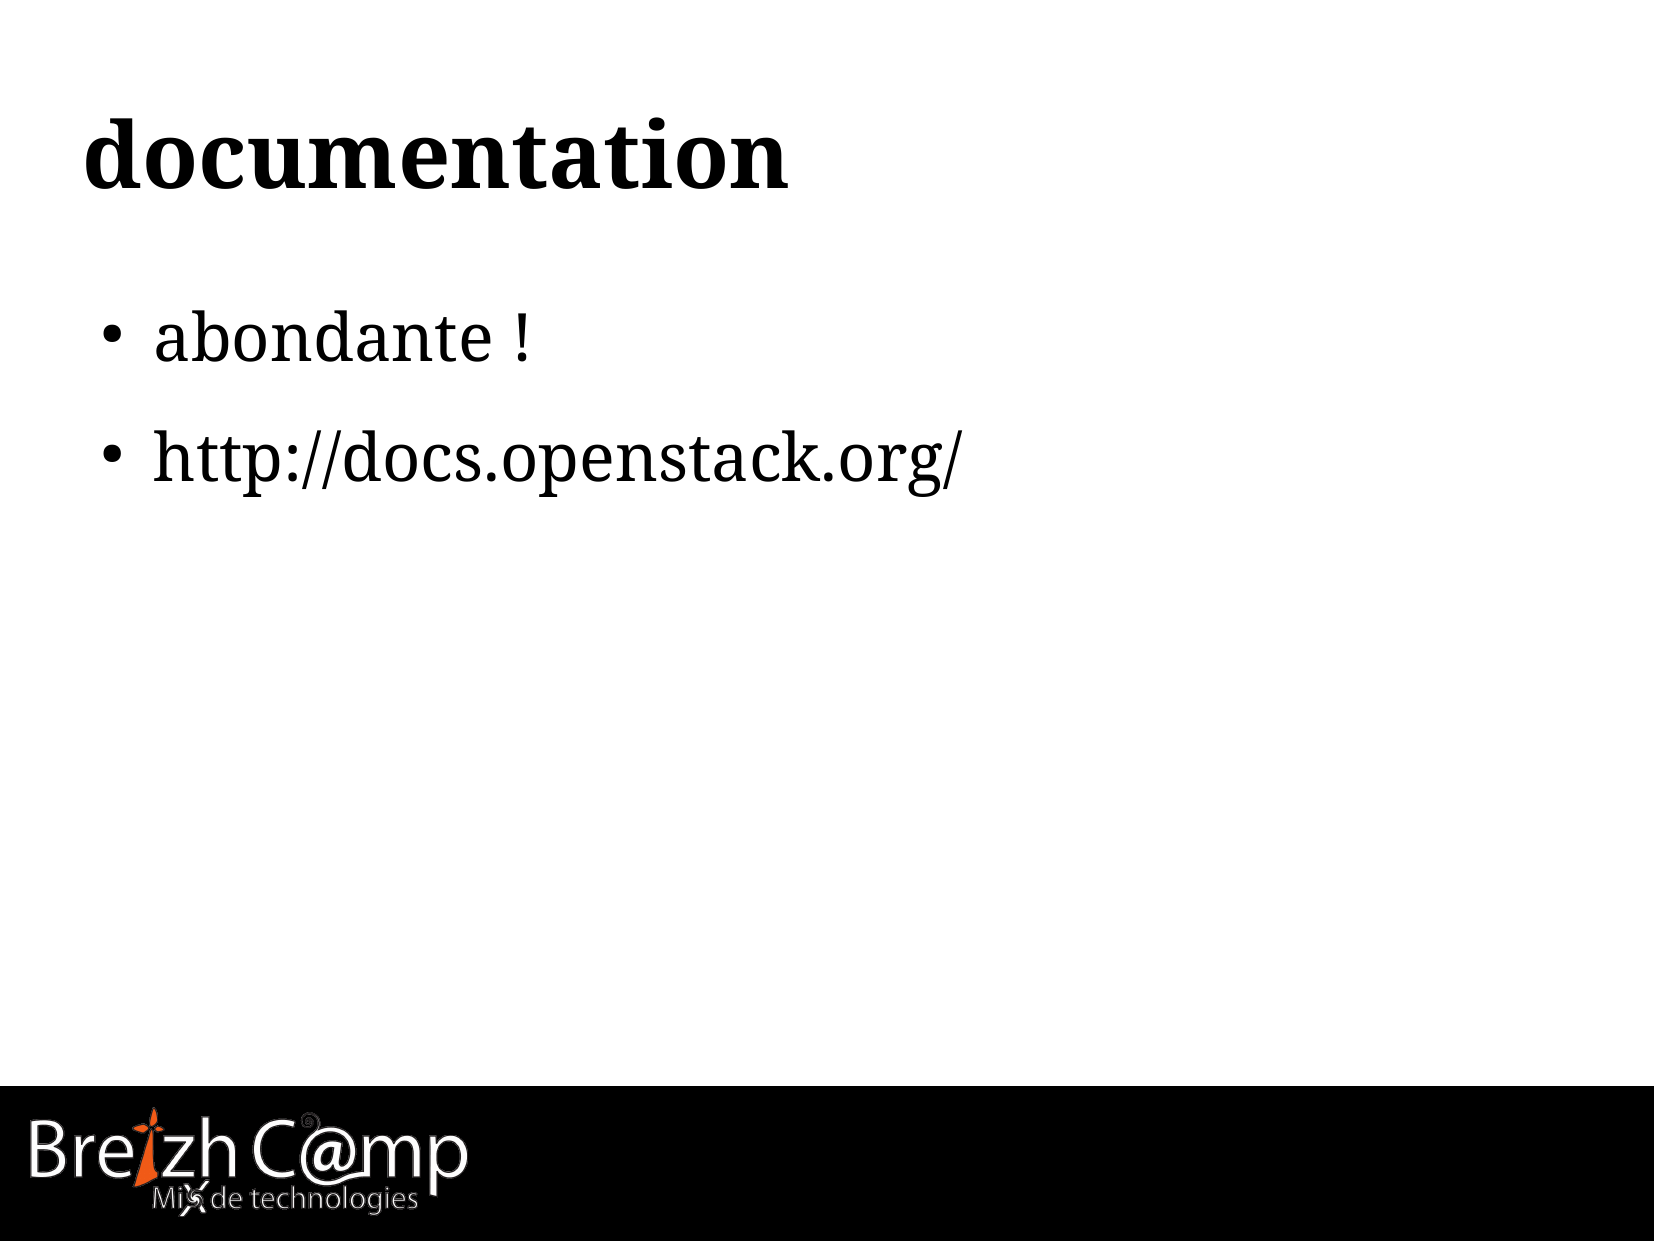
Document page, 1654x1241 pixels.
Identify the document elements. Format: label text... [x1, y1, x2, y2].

title documentation [82, 49, 1571, 257]
picture [30, 1107, 468, 1217]
list abondante ! http://docs.openstack.org/ [82, 290, 1538, 1010]
